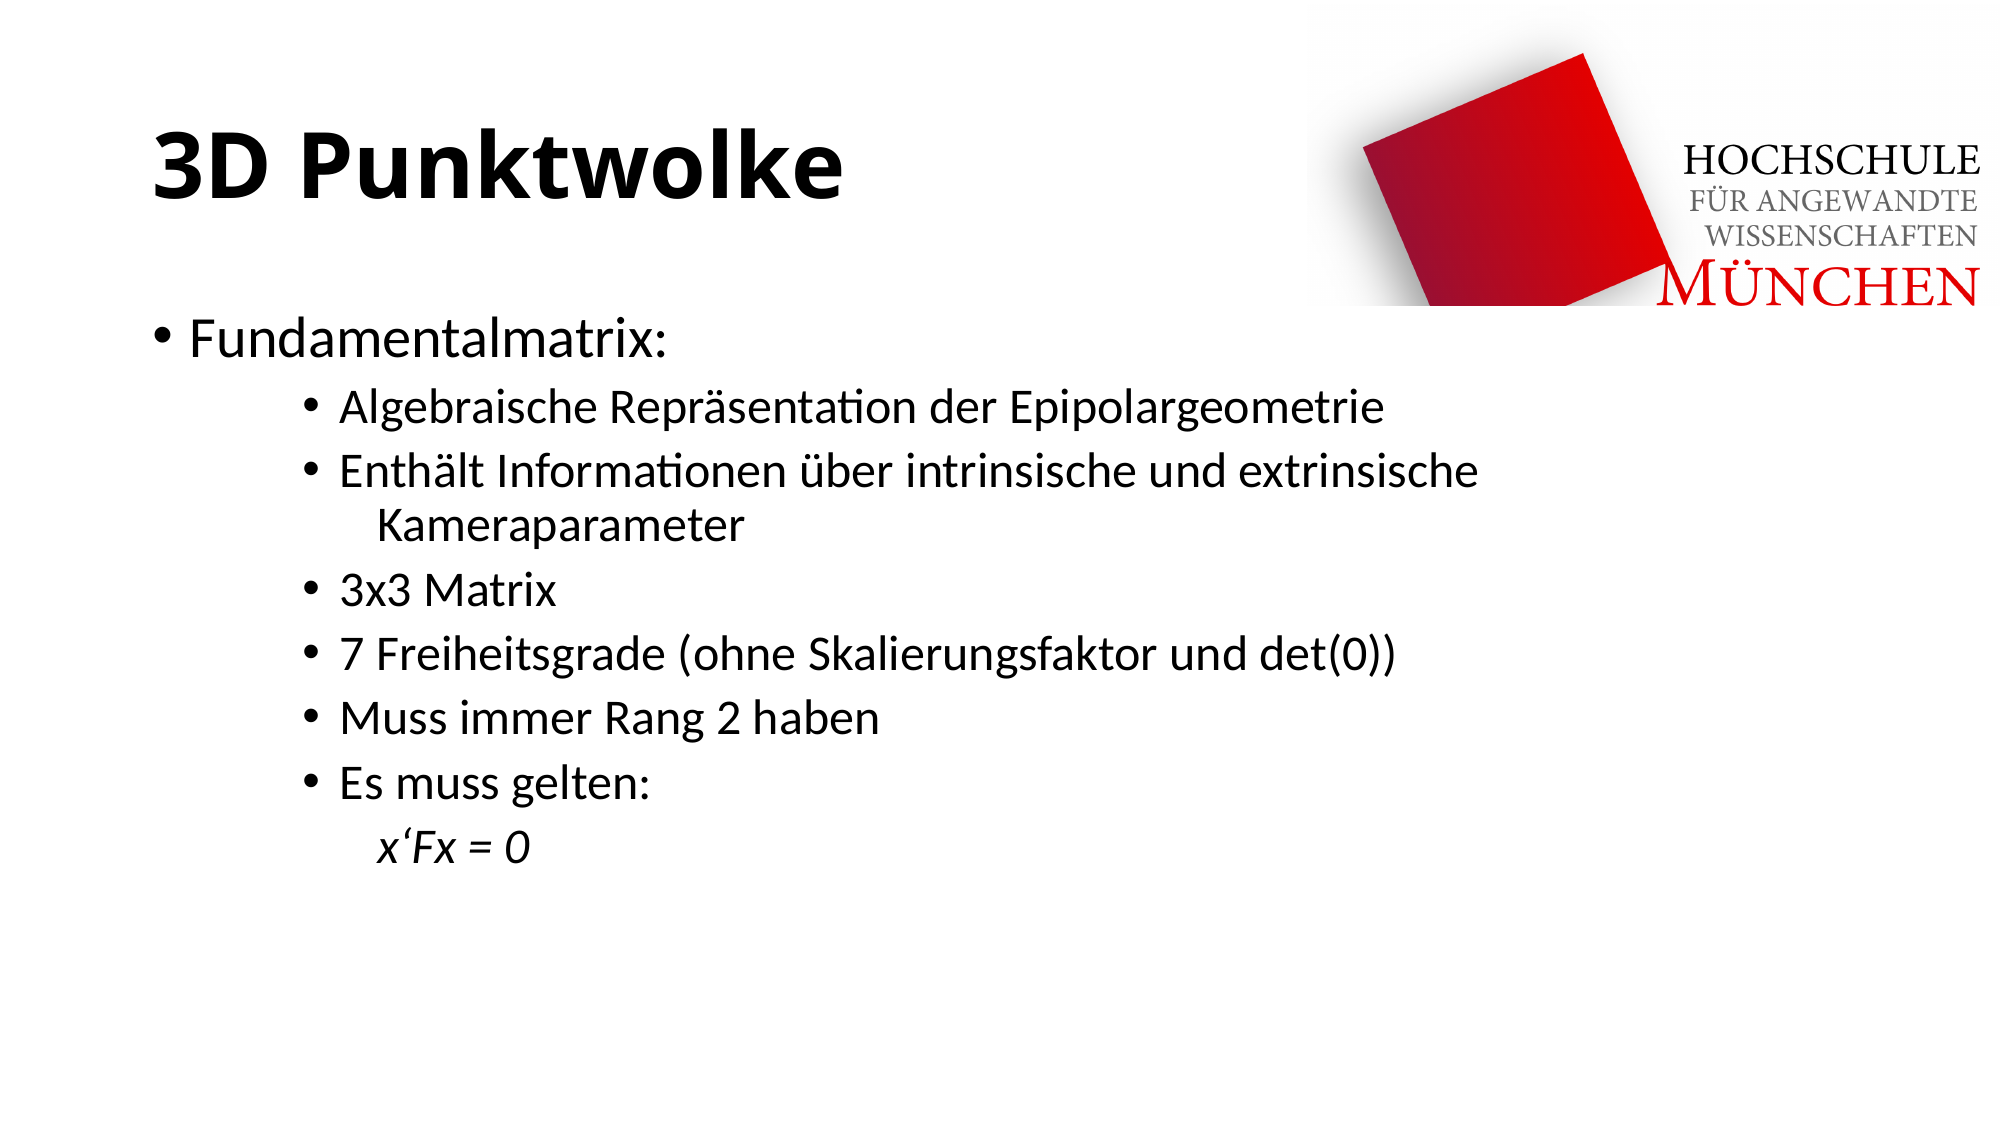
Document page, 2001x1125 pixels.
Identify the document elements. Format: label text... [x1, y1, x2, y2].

list Fundamentalmatrix: Algebraische Repräsentation der Epipolargeometrie Enthält Informationen über intrinsische und extrinsische Kameraparameter 3x3 Matrix 7 Freiheitsgrade (ohne Skalierungsfaktor und det(0)) Muss immer Rang 2 haben Es muss gelten: x‘Fx = 0 [137, 299, 1863, 1014]
title 3D Punktwolke [137, 59, 1863, 278]
